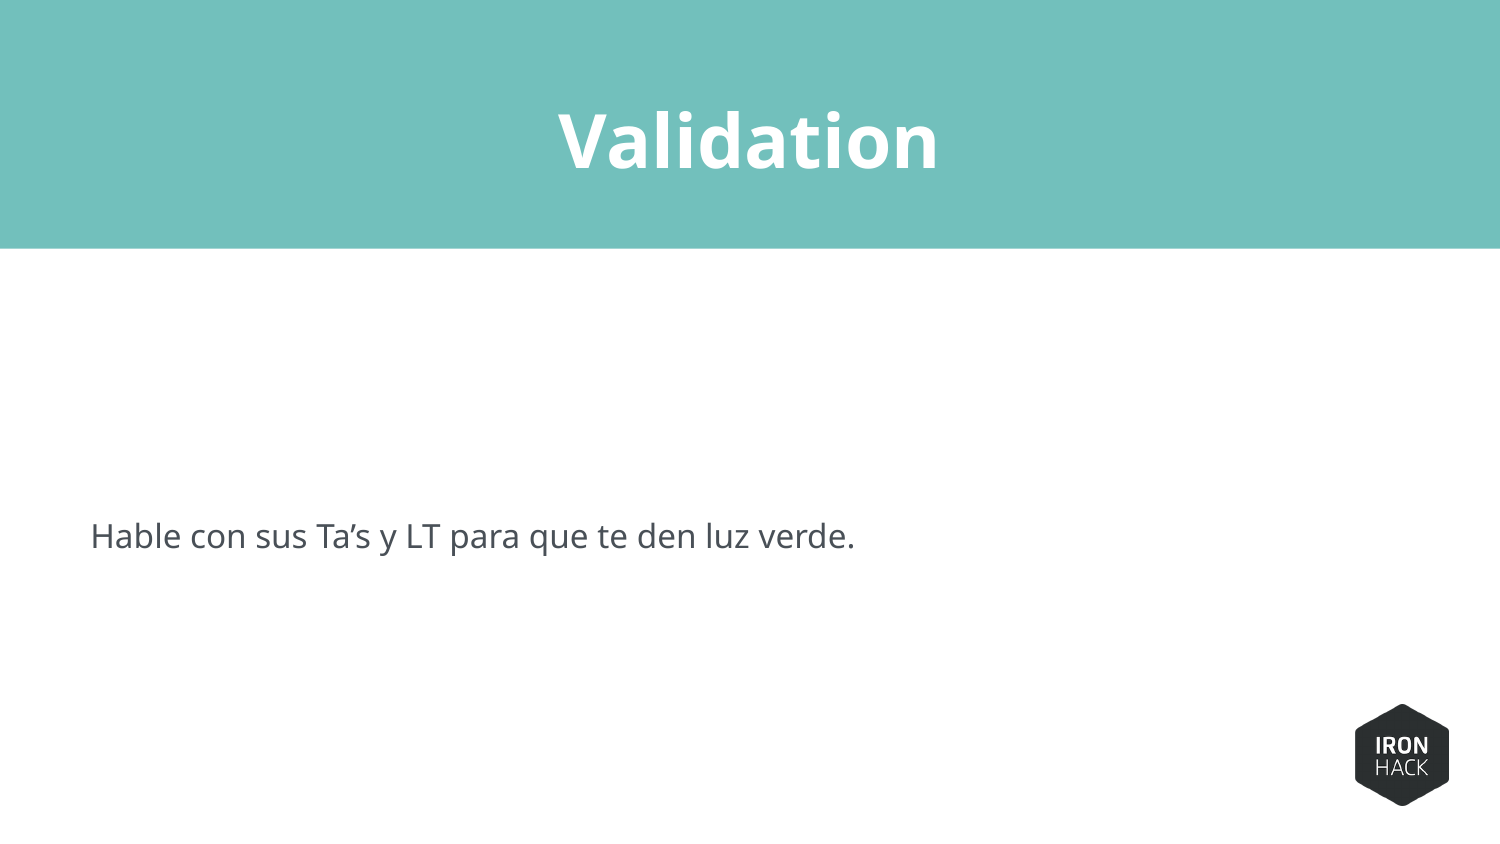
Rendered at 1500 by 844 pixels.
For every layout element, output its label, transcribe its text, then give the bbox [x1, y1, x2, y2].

text_box Hable con sus Ta’s y LT para que te den luz verde. [75, 286, 1435, 783]
title Validation [70, 52, 1430, 224]
picture [1355, 704, 1449, 806]
